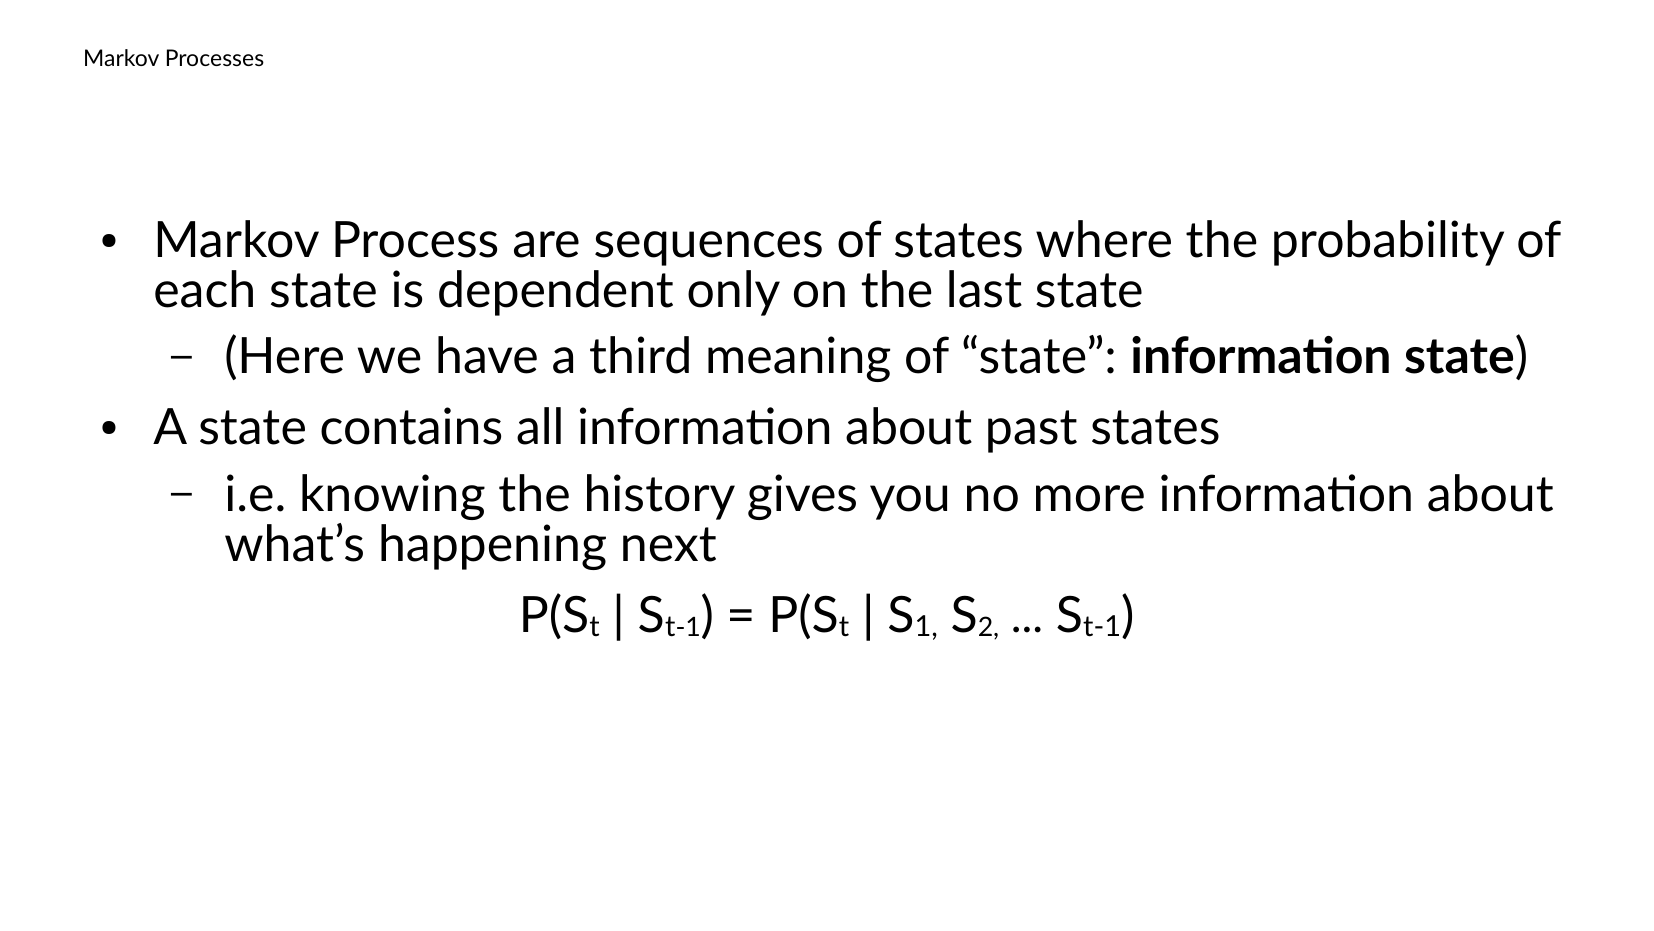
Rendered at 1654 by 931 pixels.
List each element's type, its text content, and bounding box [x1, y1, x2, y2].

list Markov Process are sequences of states where the probability of each state is dependent only on the last state (Here we have a third meaning of “state”: information state) A state contains all information about past states i.e. knowing the history gives you no more information about what’s happening next P(St | St-1) = P(St | S1, S2, ... St-1) [82, 217, 1571, 839]
title Markov Processes [83, 0, 1571, 119]
